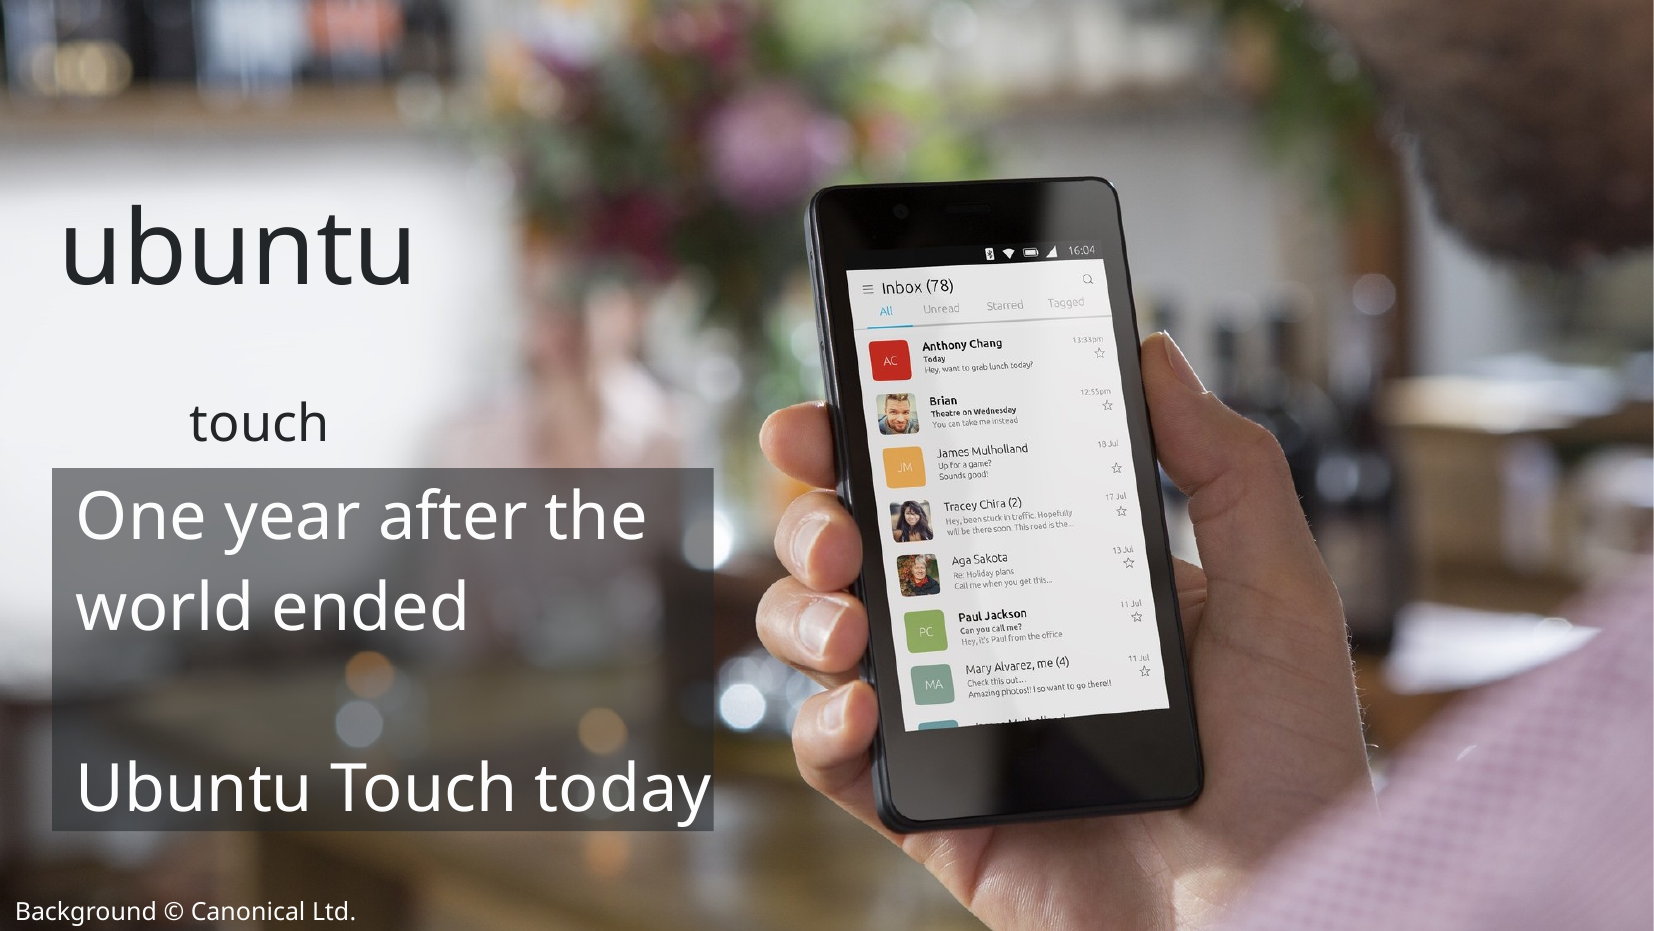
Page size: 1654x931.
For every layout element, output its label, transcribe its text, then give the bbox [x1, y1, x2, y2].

subtitle One year after the world ended Ubuntu Touch today [52, 484, 714, 815]
picture [216, 430, 232, 438]
picture [249, 430, 263, 438]
picture [0, 0, 1654, 931]
text_box Background © Canonical Ltd. [0, 885, 360, 929]
title ubuntu touch [0, 200, 520, 430]
